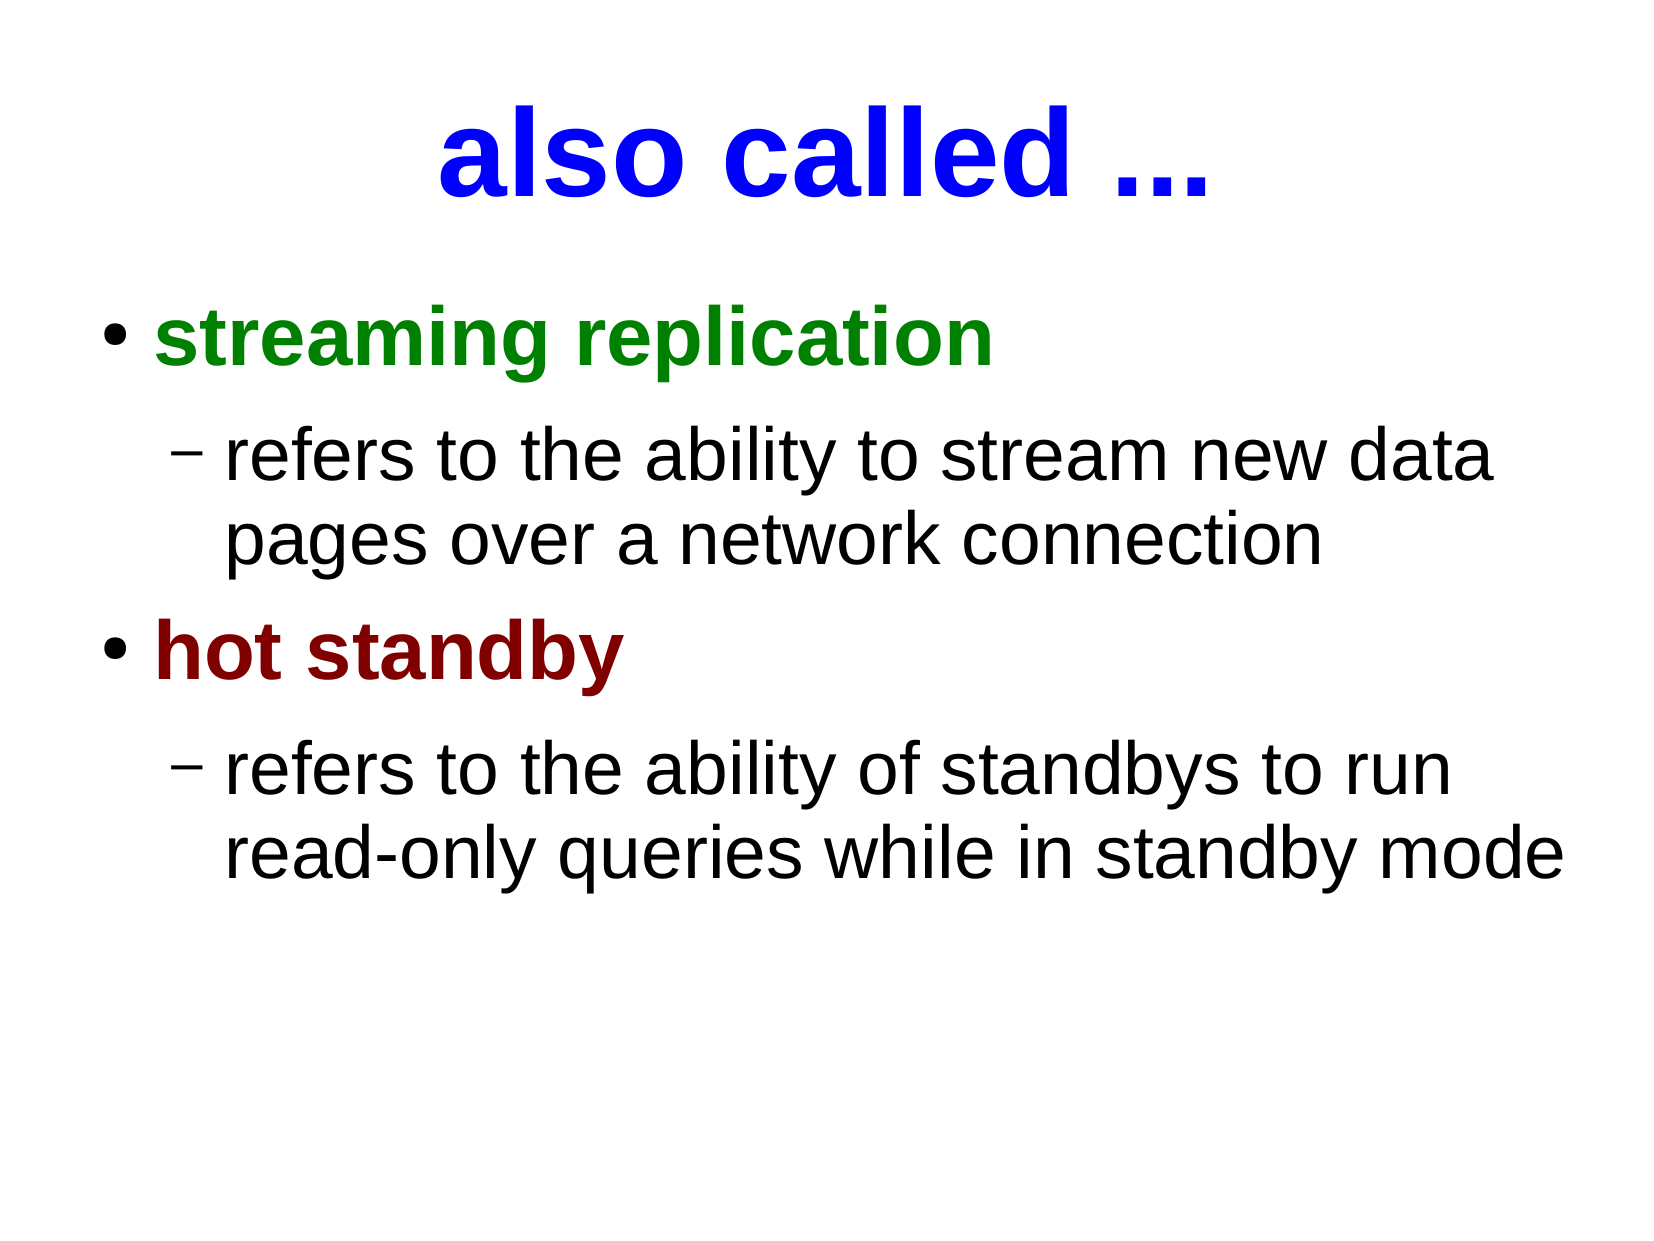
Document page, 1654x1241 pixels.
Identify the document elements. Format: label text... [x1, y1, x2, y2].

list streaming replication refers to the ability to stream new data pages over a network connection hot standby refers to the ability of standbys to run read-only queries while in standby mode [82, 290, 1591, 1130]
title also called ... [82, 49, 1571, 257]
